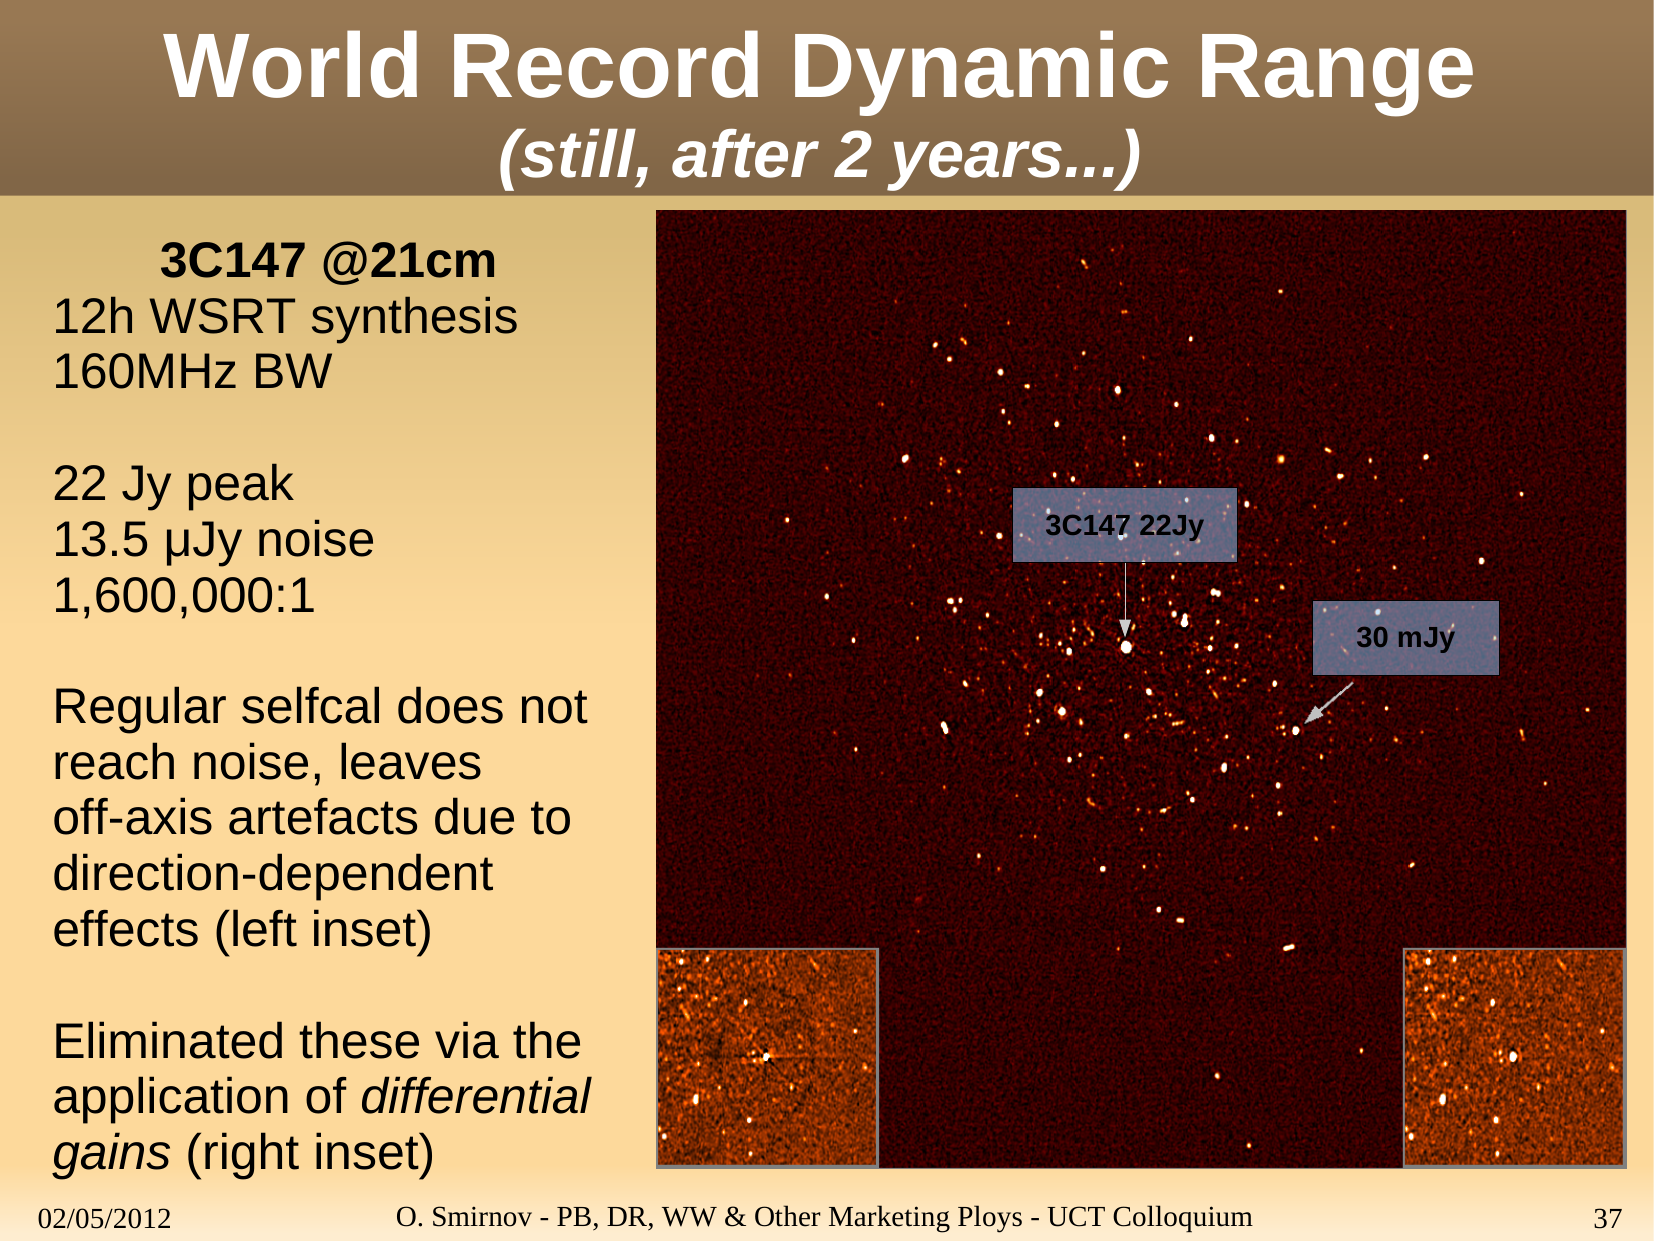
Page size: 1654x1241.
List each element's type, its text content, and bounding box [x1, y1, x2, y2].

text_box 30 mJy [1312, 600, 1500, 676]
title World Record Dynamic Range (still, after 2 years...) [76, 7, 1565, 200]
text_box 3C147 @21cm 12h WSRT synthesis 160MHz BW 22 Jy peak 13.5 μJy noise 1,600,000:1 Regular selfcal does not reach noise, leaves off-axis artefacts due to direction-dependent effects (left inset) Eliminated these via the application of differential gains (right inset) [37, 224, 638, 1163]
picture [0, 0, 1654, 1241]
text_box 3C147 22Jy [1012, 487, 1238, 563]
